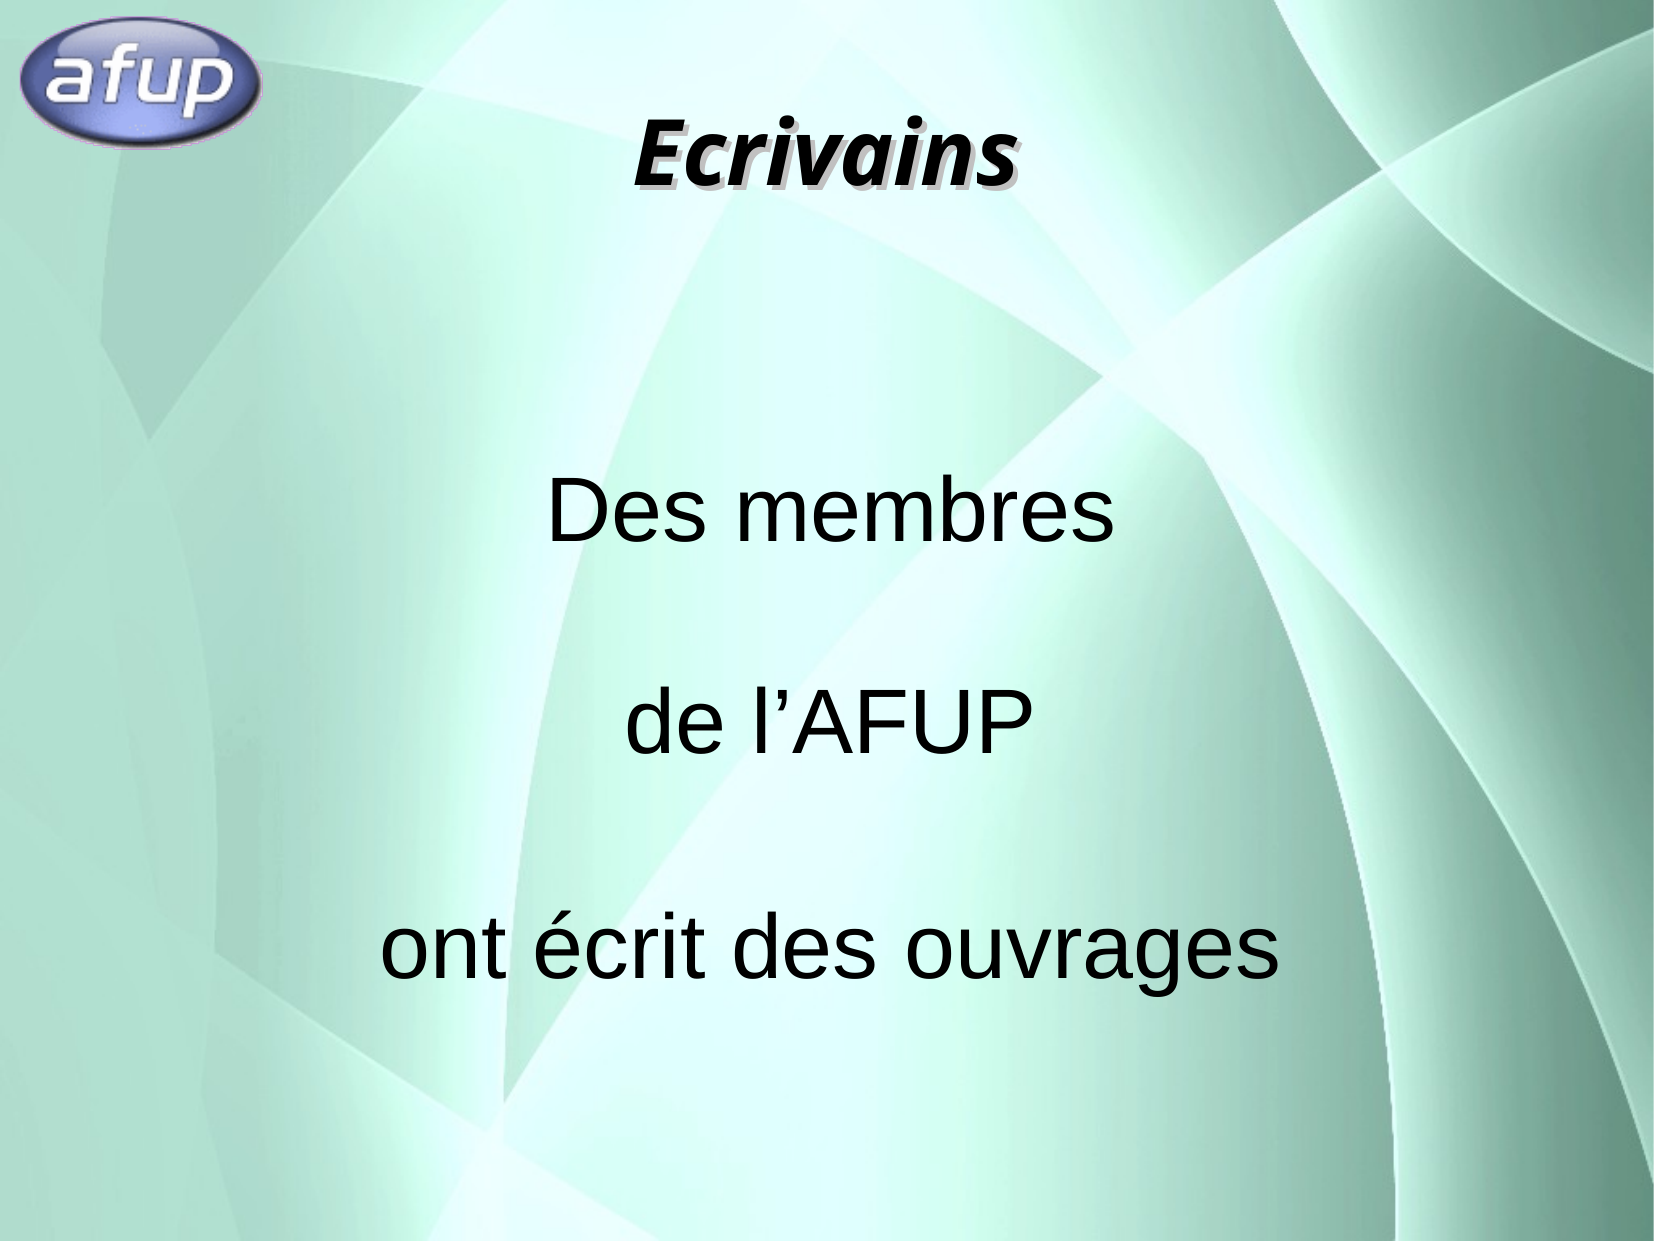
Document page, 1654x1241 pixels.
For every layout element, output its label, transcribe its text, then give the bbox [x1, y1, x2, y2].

picture [0, 0, 1654, 1241]
text_box ont écrit des ouvrages [62, 899, 1600, 1041]
text_box de l’AFUP [62, 674, 1600, 816]
text_box Des membres [62, 462, 1600, 603]
title Ecrivains [82, 49, 1571, 257]
